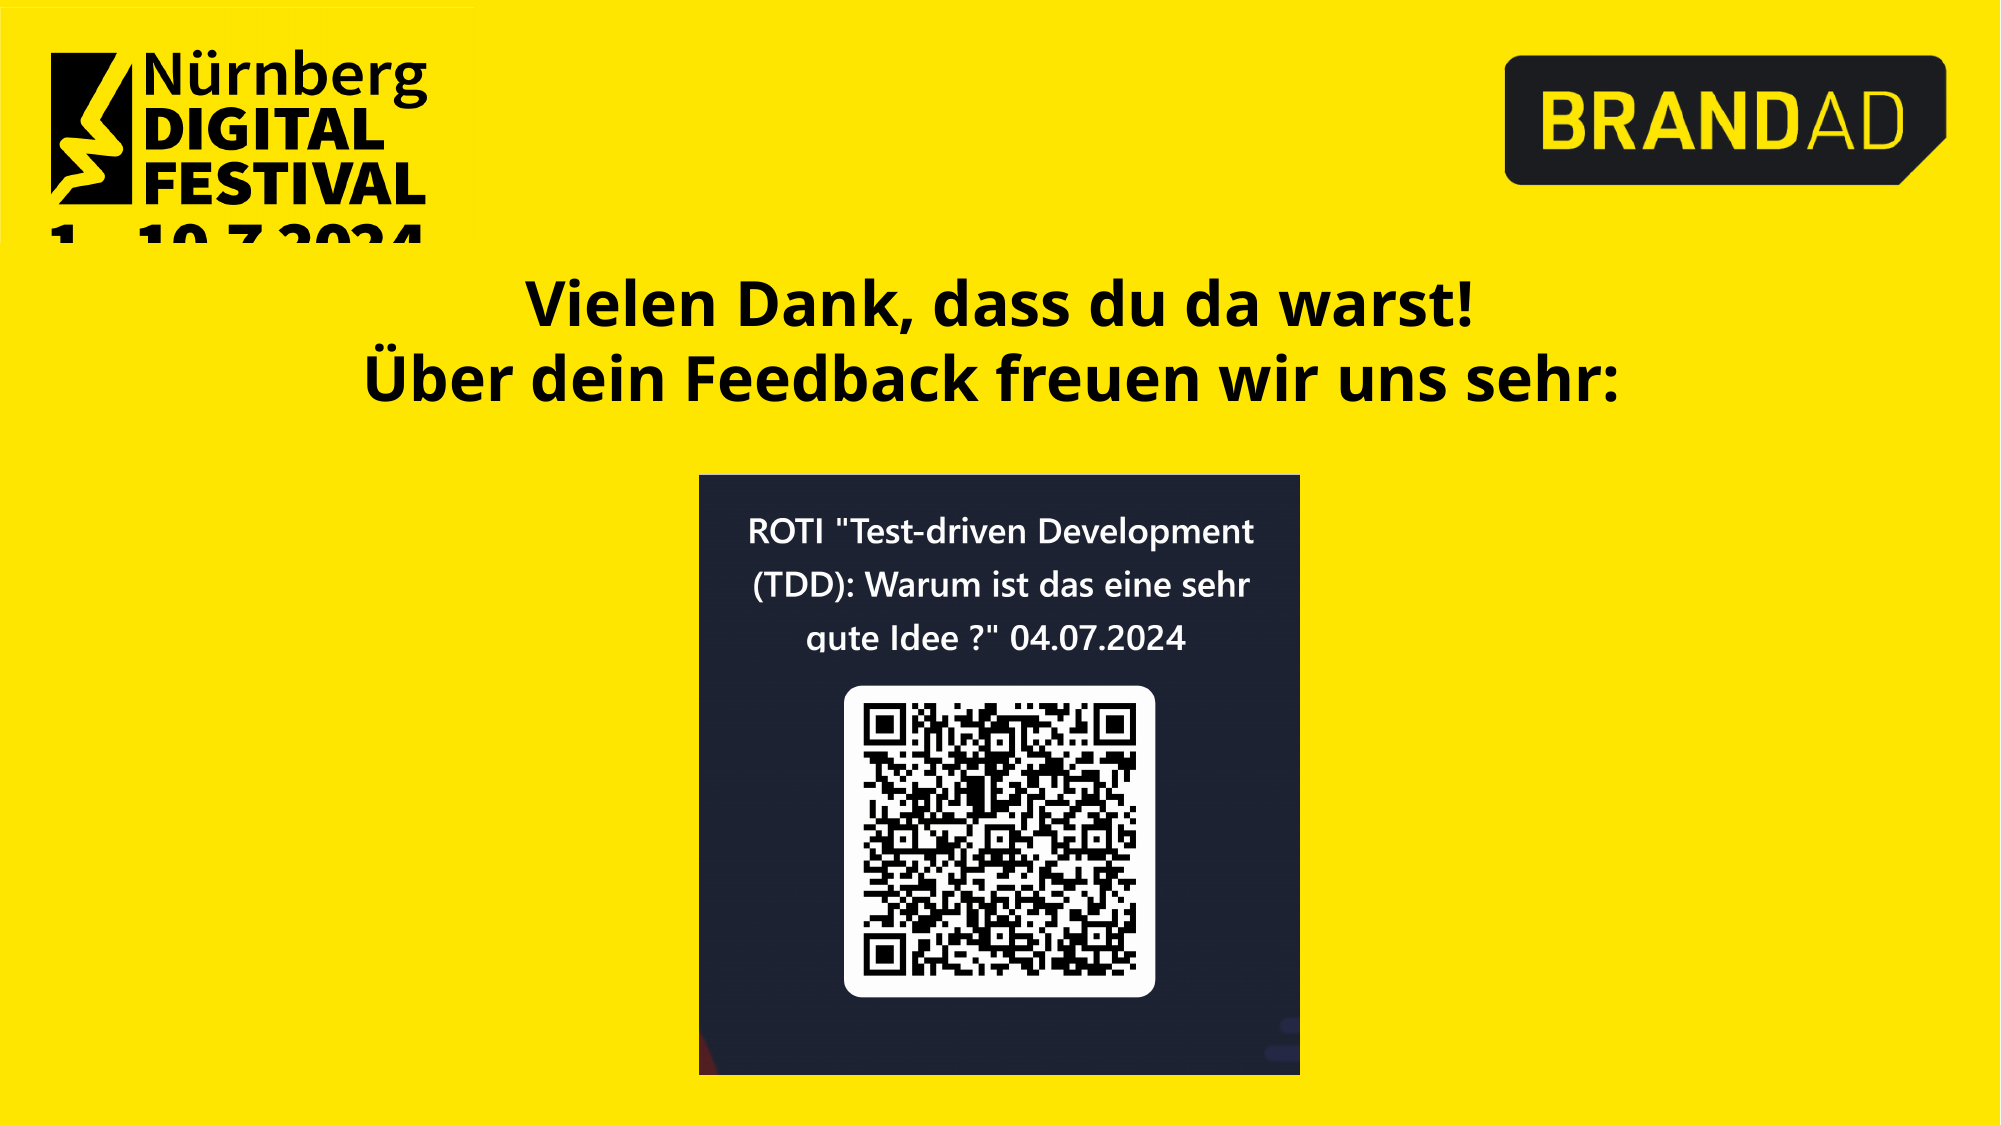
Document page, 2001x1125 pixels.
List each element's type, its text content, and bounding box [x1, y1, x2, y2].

text_box Vielen Dank, dass du da warst! Über dein Feedback freuen wir uns sehr: [224, 256, 1776, 421]
picture [0, 7, 475, 243]
picture [699, 474, 1300, 1075]
picture [1488, 17, 1959, 193]
